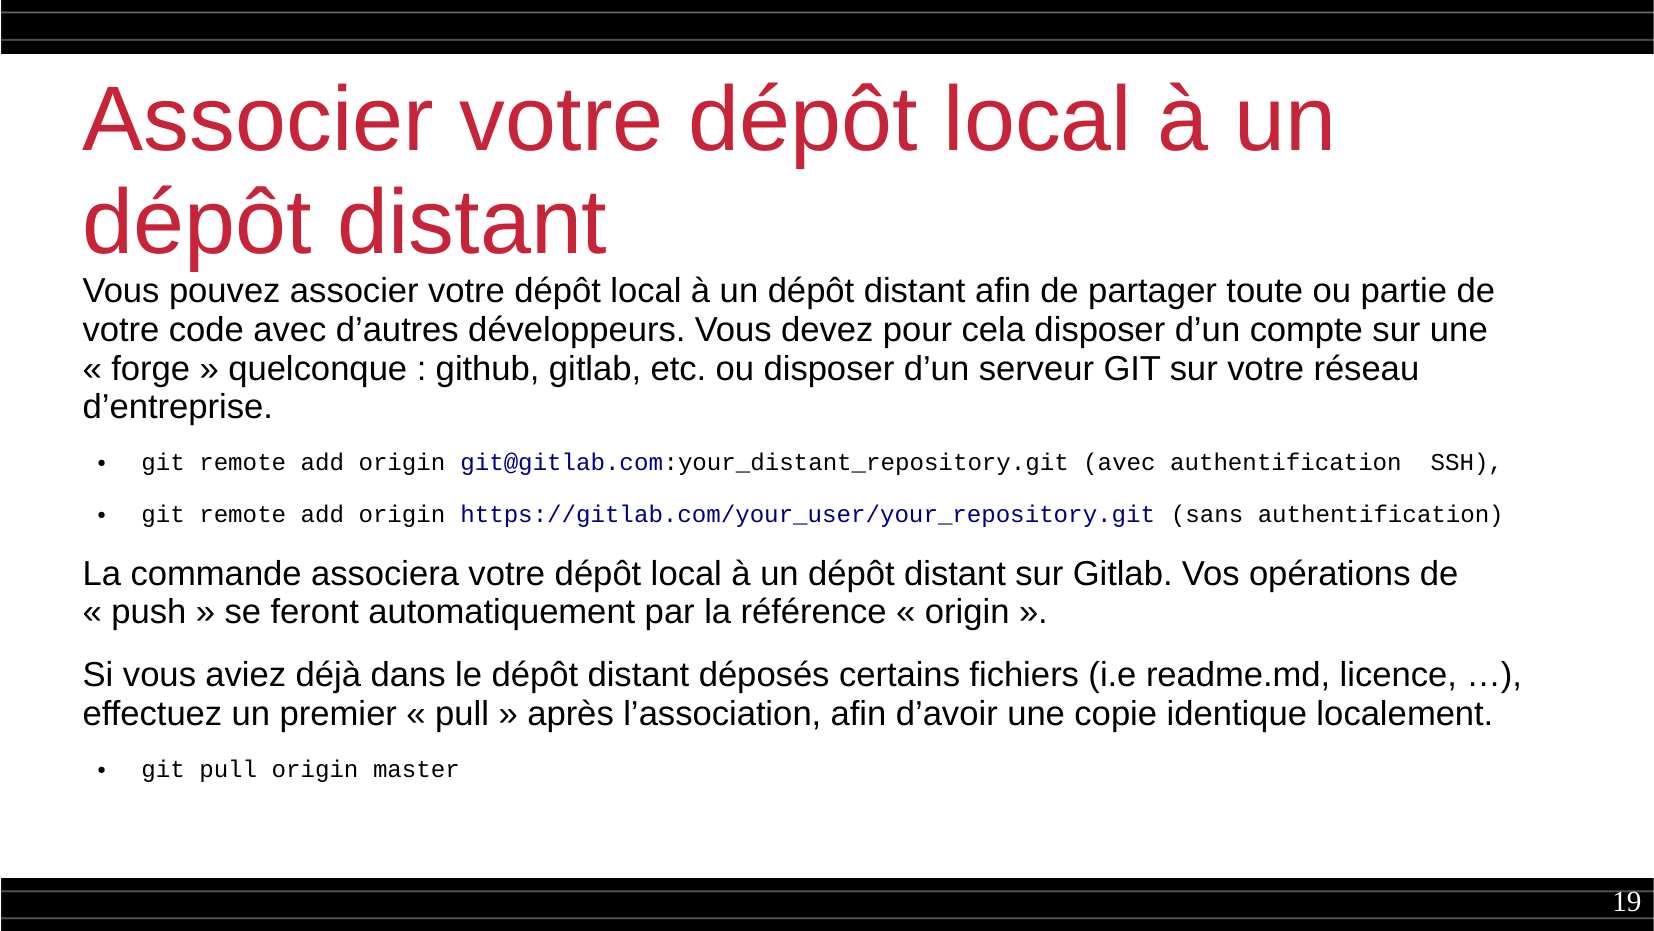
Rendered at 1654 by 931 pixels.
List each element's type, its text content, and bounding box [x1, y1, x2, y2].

title Associer votre dépôt local à un dépôt distant [82, 67, 1571, 271]
picture [1, 878, 1654, 931]
picture [1, 0, 1654, 54]
list Vous pouvez associer votre dépôt local à un dépôt distant afin de partager toute ou partie de votre code avec d’autres développeurs. Vous devez pour cela disposer d’un compte sur une « forge » quelconque : github, gitlab, etc. ou disposer d’un serveur GIT sur votre réseau d’entreprise. git remote add origin git@gitlab.com:your_distant_repository.git (avec authentification SSH), git remote add origin https://gitlab.com/your_user/your_repository.git (sans authentification) La commande associera votre dépôt local à un dépôt distant sur Gitlab. Vos opérations de « push » se feront automatiquement par la référence « origin ». Si vous aviez déjà dans le dépôt distant déposés certains fichiers (i.e readme.md, licence, …), effectuez un premier « pull » après l’association, afin d’avoir une copie identique localement. git pull origin master [82, 271, 1571, 851]
